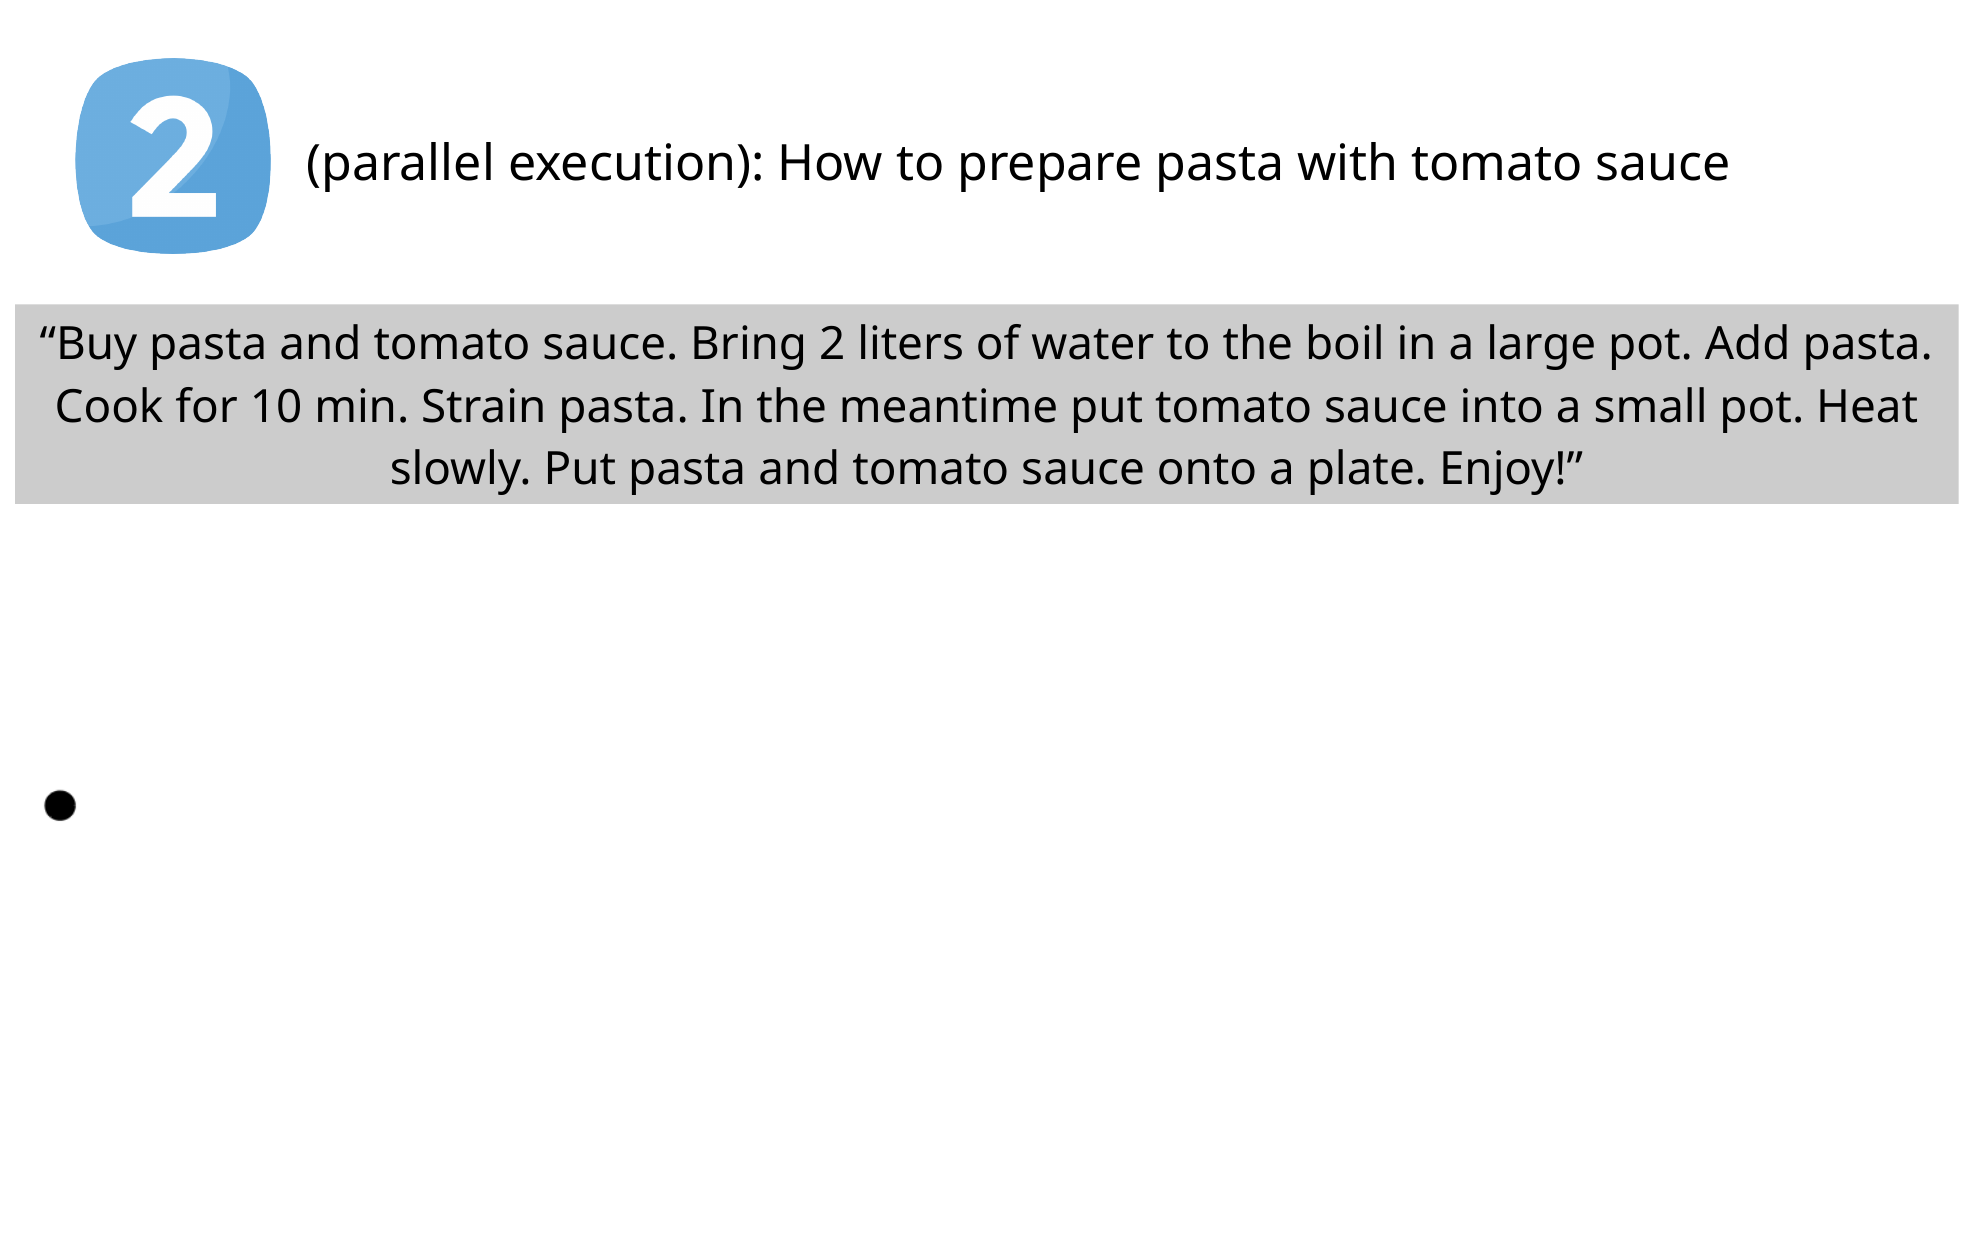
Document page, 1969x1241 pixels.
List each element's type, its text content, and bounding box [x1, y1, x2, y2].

text_box (parallel execution): How to prepare pasta with tomato sauce [300, 96, 1921, 226]
picture [34, 780, 85, 831]
text_box “Buy pasta and tomato sauce. Bring 2 liters of water to the boil in a large pot. Add pasta. Cook for 10 min. Strain pasta. In the meantime put tomato sauce into a small pot. Heat slowly. Put pasta and tomato sauce onto a plate. Enjoy!” [15, 318, 1959, 491]
picture [75, 58, 271, 254]
